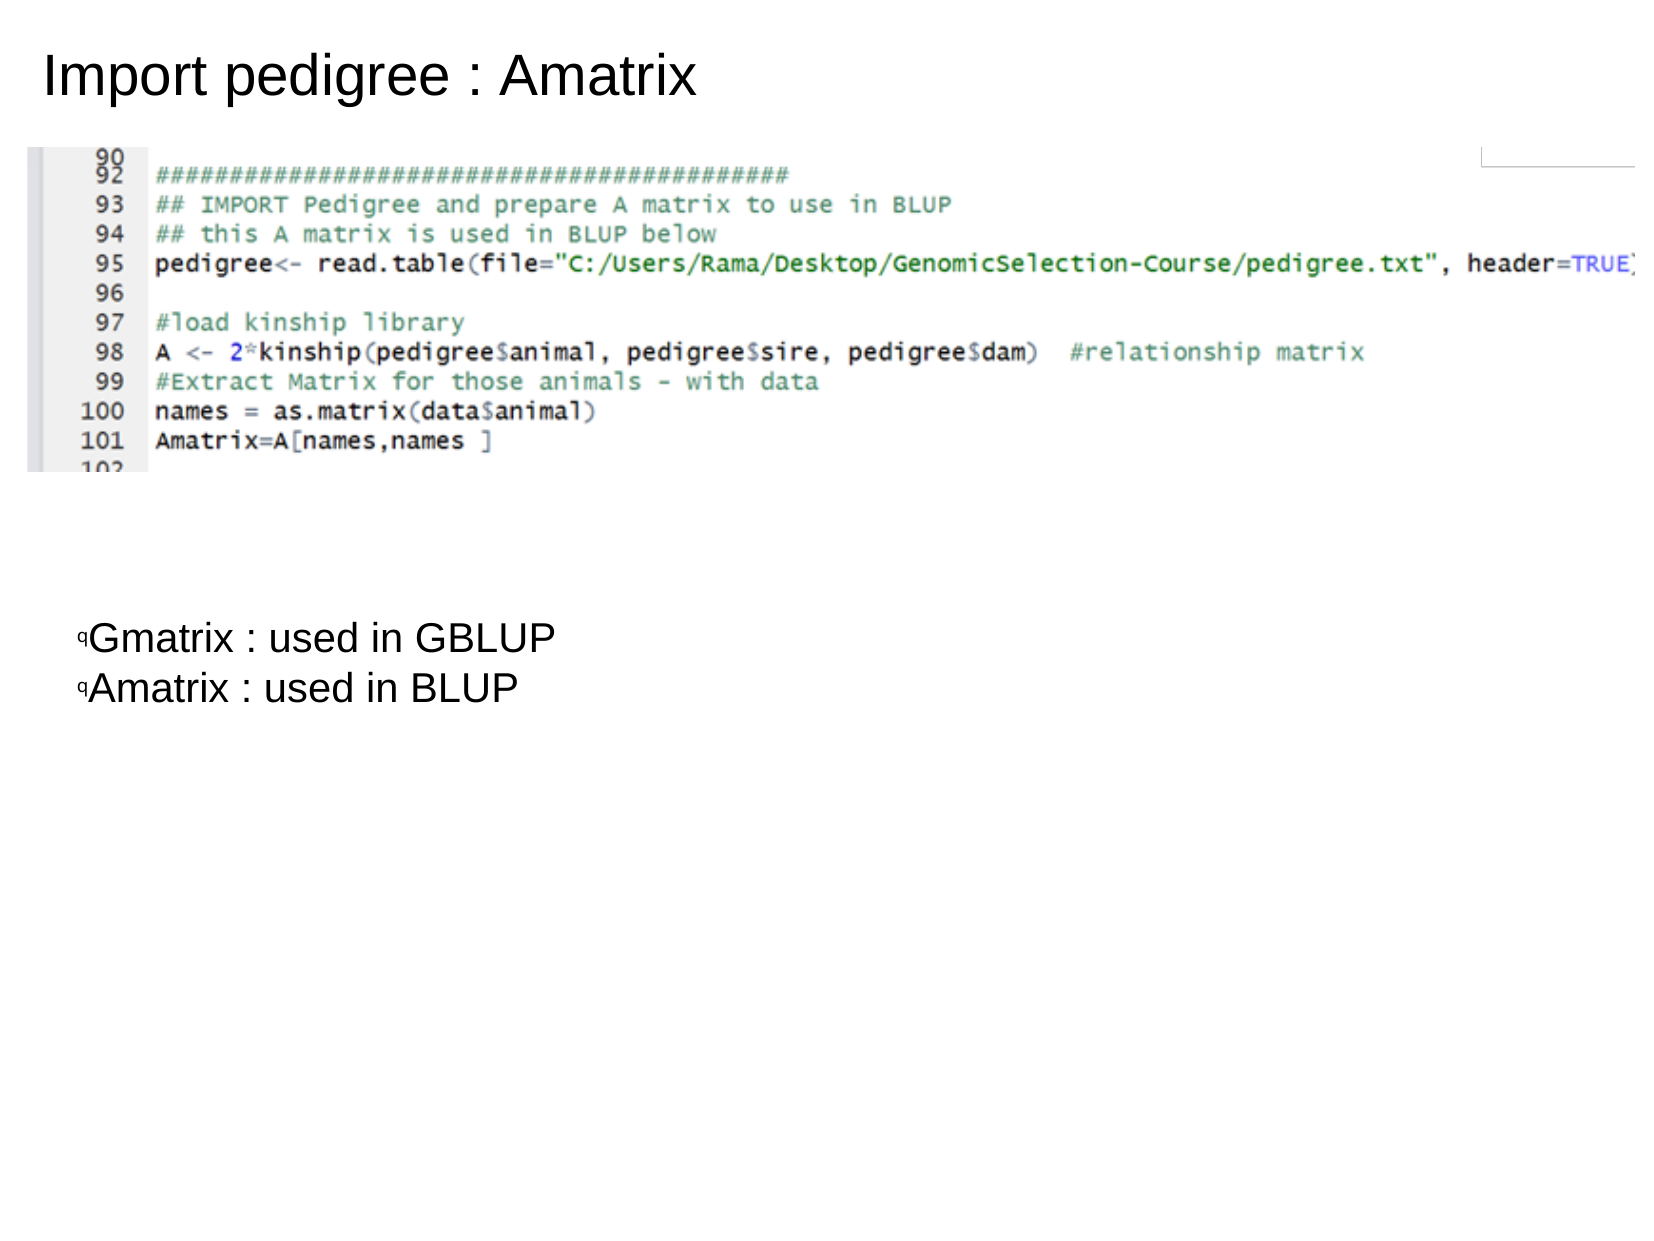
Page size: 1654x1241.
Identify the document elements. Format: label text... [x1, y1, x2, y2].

picture [27, 147, 1636, 472]
text_box Gmatrix : used in GBLUP Amatrix : used in BLUP [62, 603, 1618, 718]
text_box Import pedigree : Amatrix [27, 37, 1654, 210]
